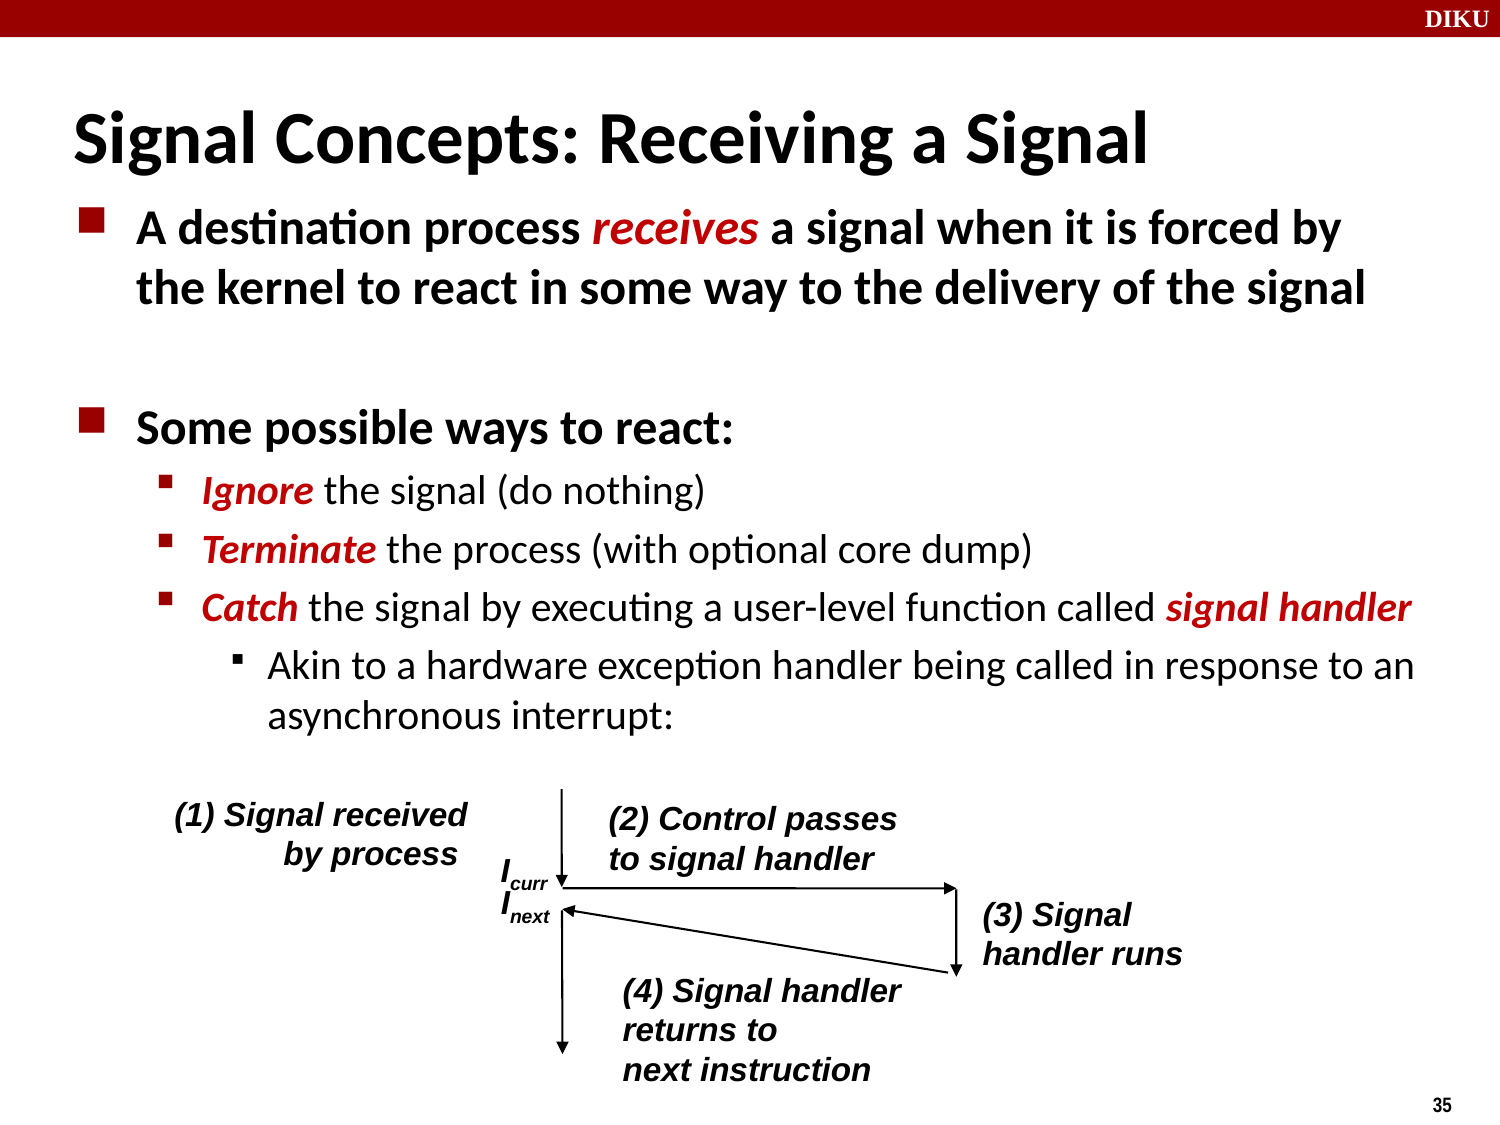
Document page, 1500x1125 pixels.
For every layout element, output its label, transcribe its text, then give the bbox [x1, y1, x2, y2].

text_box (1) Signal received by process [158, 785, 483, 880]
text_box (4) Signal handler returns to next instruction [607, 961, 917, 1096]
text_box (3) Signal handler runs [967, 885, 1213, 980]
text_box Inext [486, 874, 565, 935]
text_box A destination process receives a signal when it is forced by the kernel to react in some way to the delivery of the signal Some possible ways to react: Ignore the signal (do nothing) Terminate the process (with optional core dump) Catch the signal by executing a user-level function called signal handler Akin to a hardware exception handler being called in response to an asynchronous interrupt: [65, 187, 1438, 1003]
text_box (2) Control passes to signal handler [593, 789, 923, 884]
text_box A destination process receives a signal when it is forced by the kernel to react in some way to the delivery of the signal Some possible ways to react: Ignore the signal (do nothing) Terminate the process (with optional core dump) Catch the signal by executing a user-level function called signal handler Akin to a hardware exception handler being called in response to an asynchronous interrupt: [564, 912, 864, 1003]
text_box Icurr [485, 841, 562, 902]
text_box Signal Concepts: Receiving a Signal [58, 71, 1304, 197]
